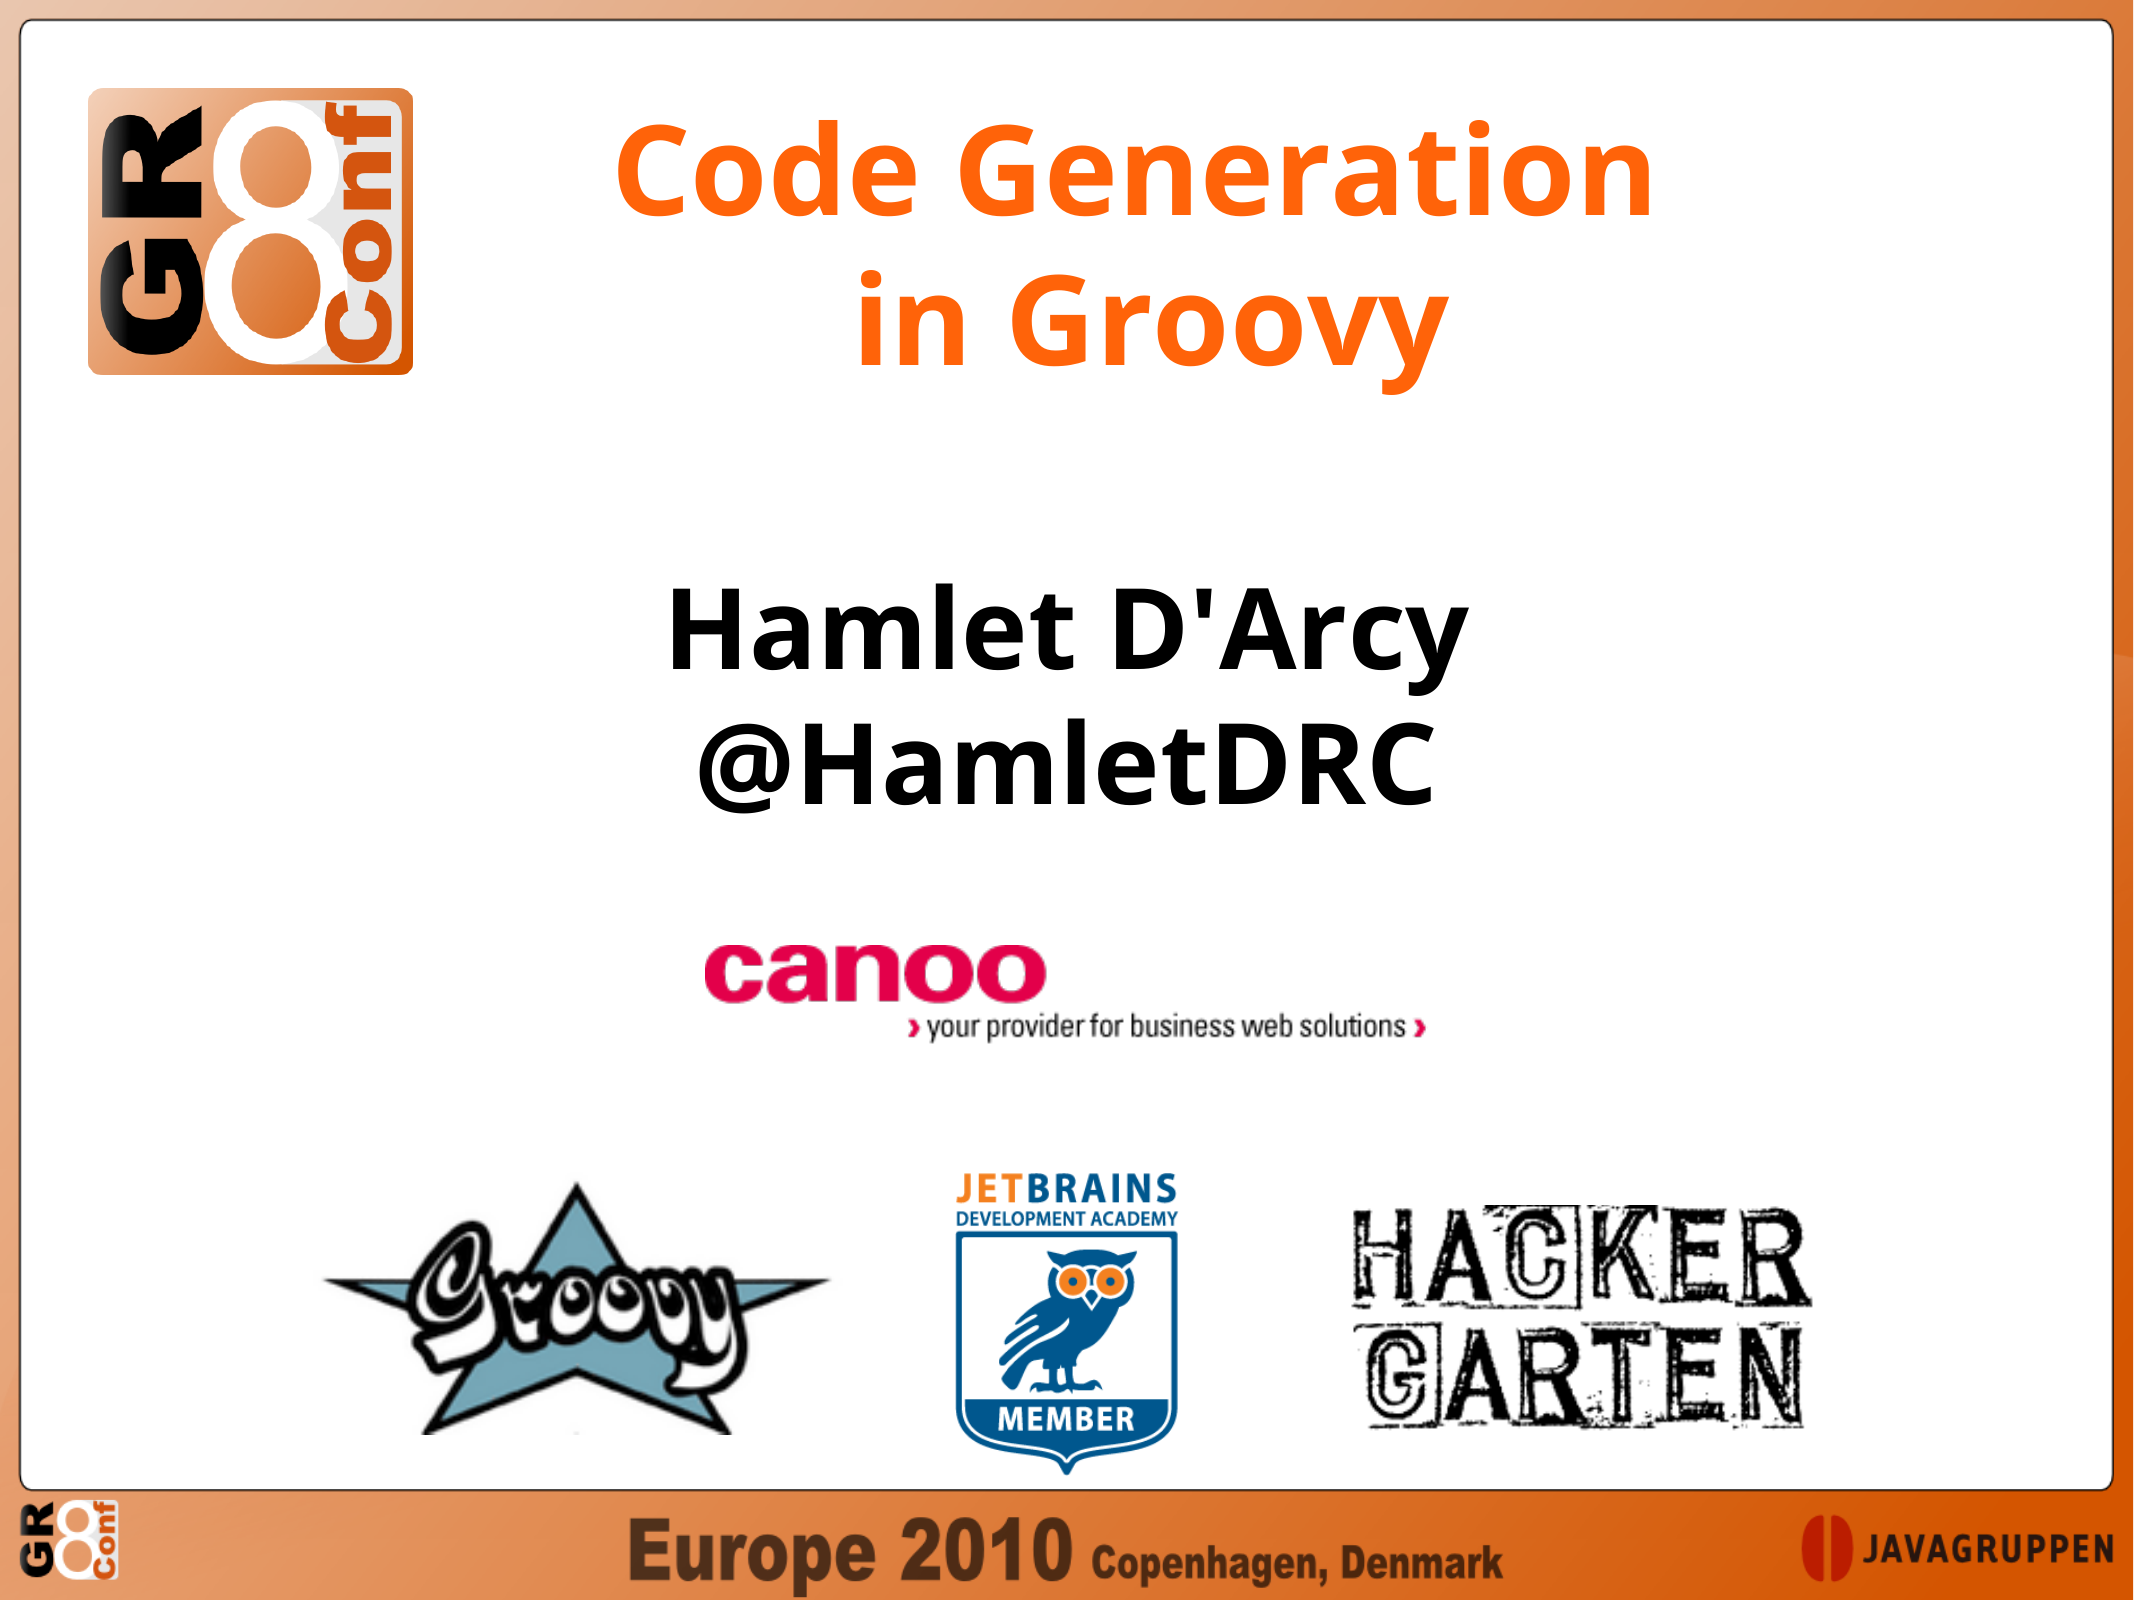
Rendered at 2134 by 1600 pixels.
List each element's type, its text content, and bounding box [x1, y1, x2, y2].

text_box Hamlet D'Arcy @HamletDRC [417, 549, 1716, 690]
picture [0, 0, 2134, 1600]
text_box Code Generation in Groovy [501, 83, 1802, 224]
